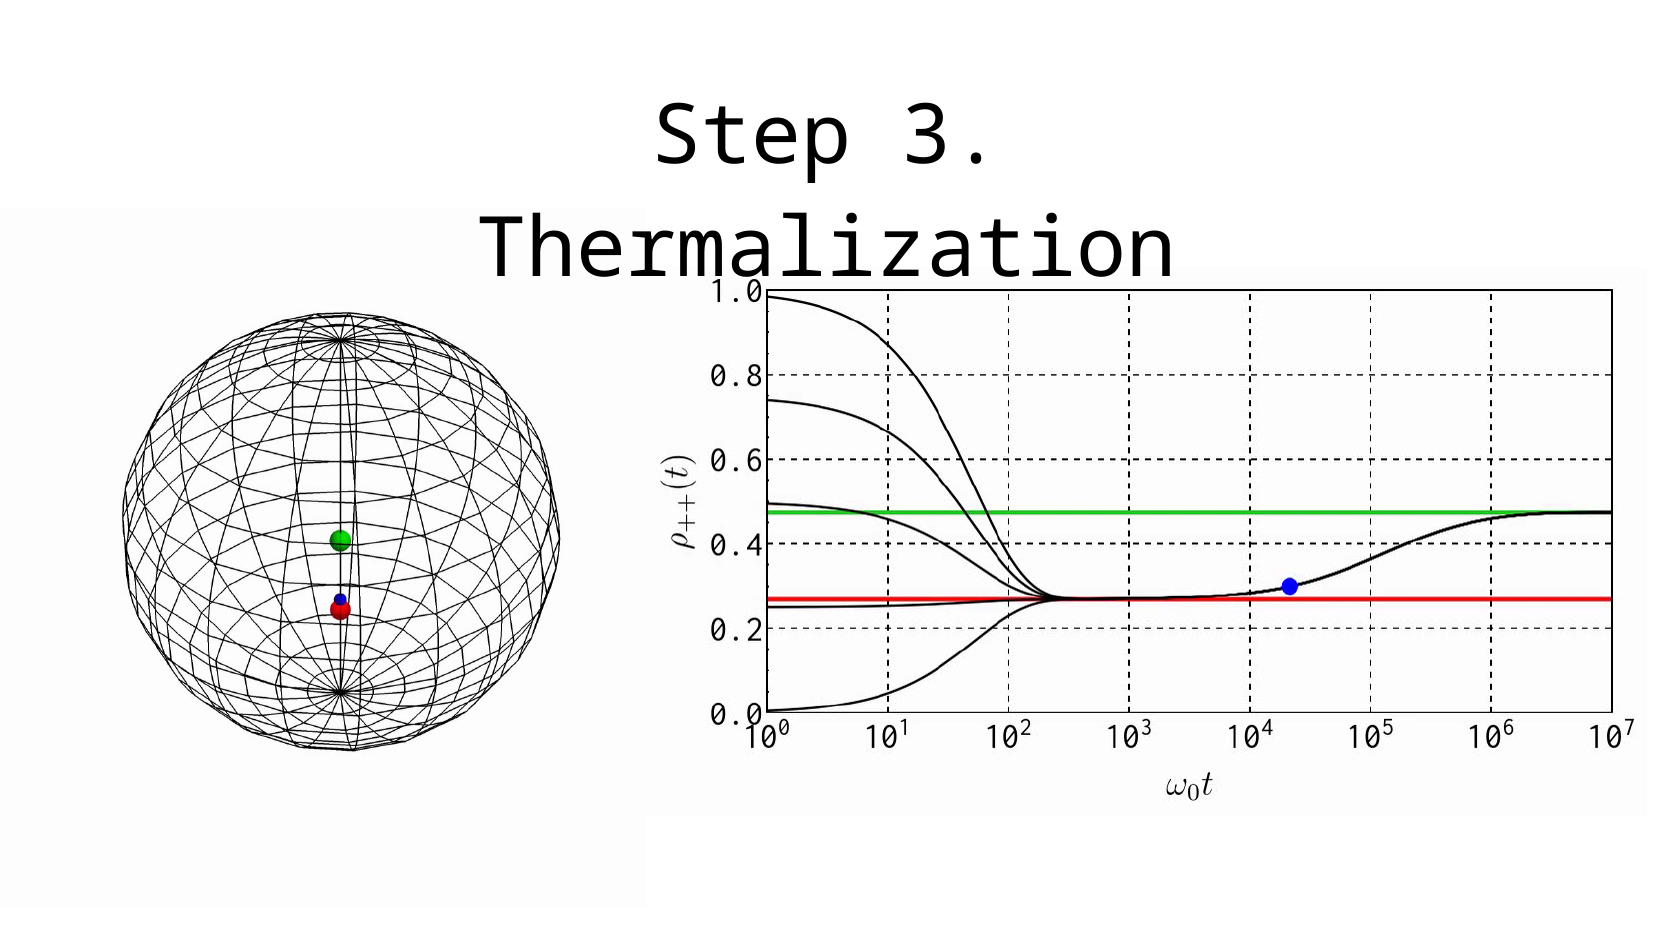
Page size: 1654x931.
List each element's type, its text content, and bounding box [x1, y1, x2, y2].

text_box [939, 265, 960, 271]
text_box Step 3. Thermalization [295, 66, 1359, 169]
text_box [0, 206, 1648, 909]
text_box [739, 265, 760, 271]
text_box [1091, 265, 1111, 271]
